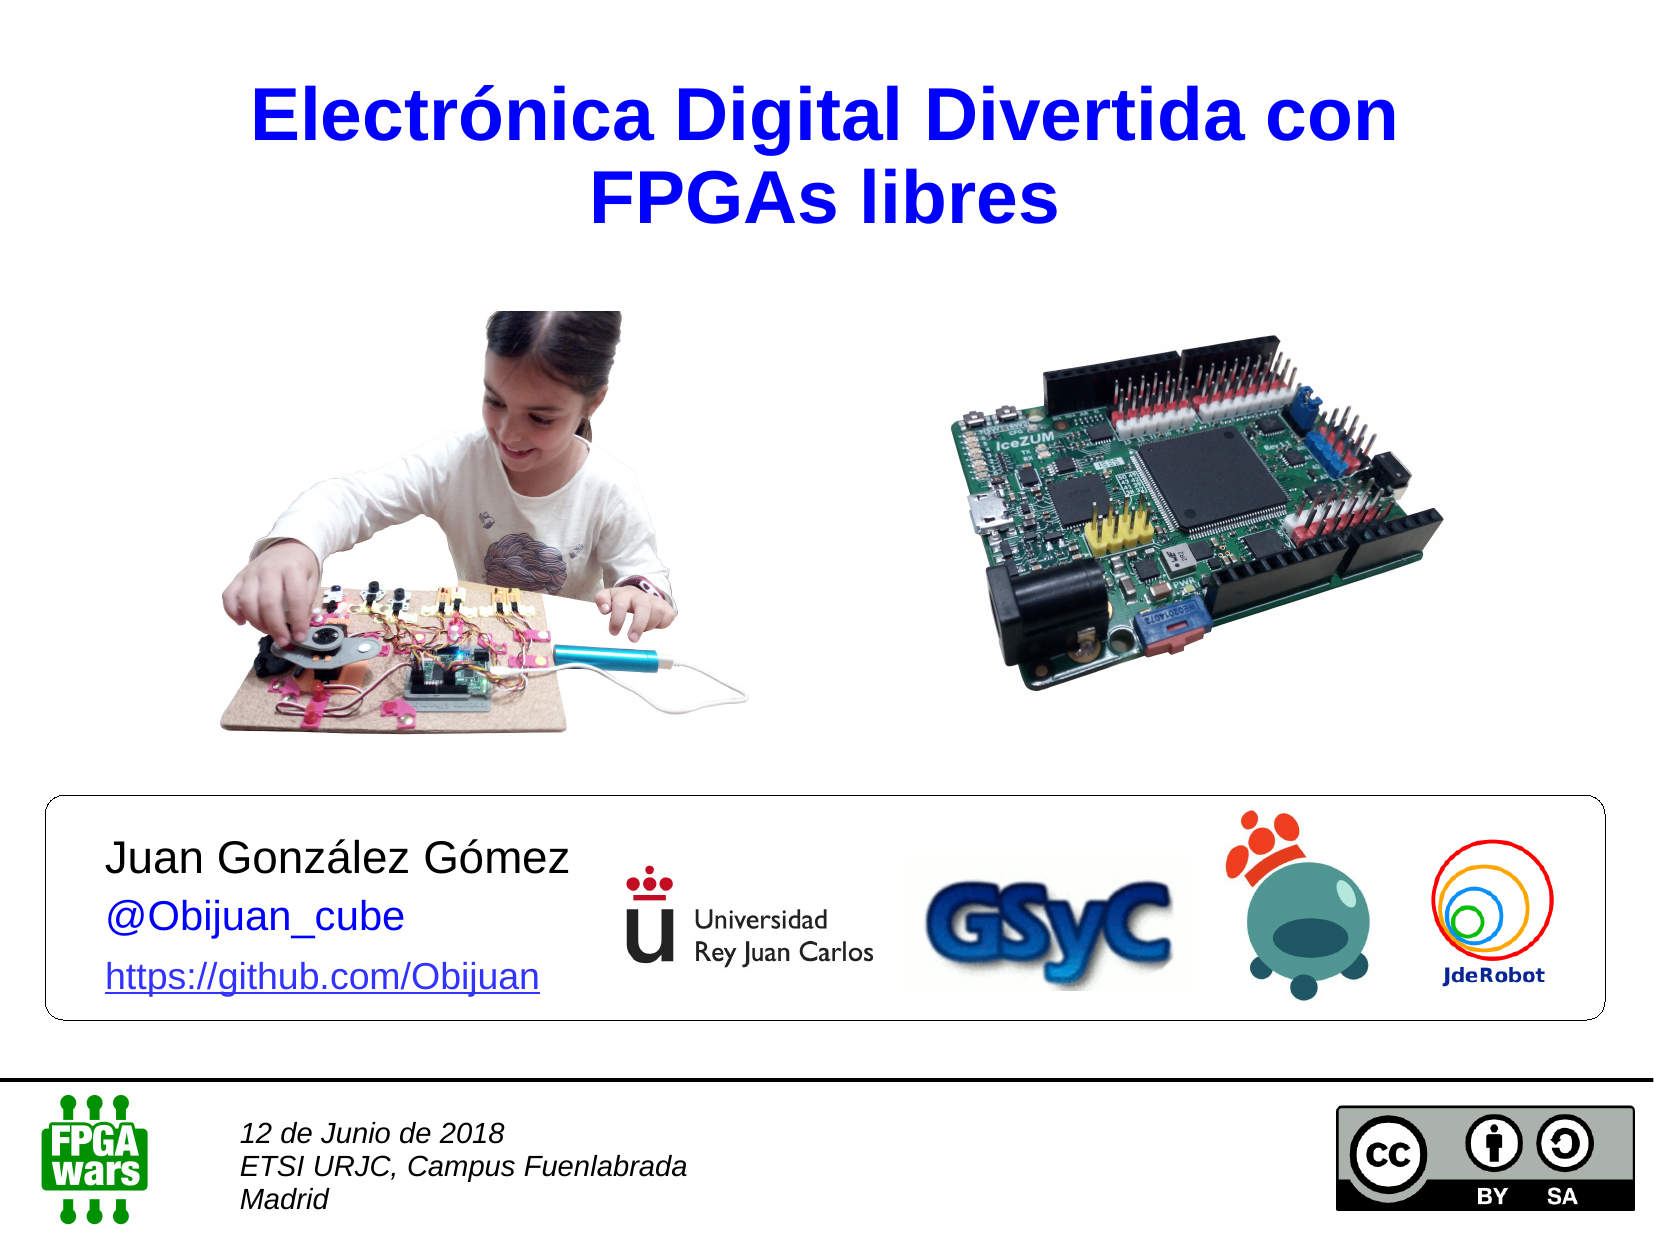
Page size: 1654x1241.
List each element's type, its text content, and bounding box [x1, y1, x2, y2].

text_box https://github.com/Obijuan [90, 948, 556, 1006]
picture [195, 311, 781, 751]
picture [610, 855, 886, 976]
picture [900, 855, 1196, 991]
picture [30, 1094, 166, 1230]
text_box [45, 795, 1606, 1021]
picture [1200, 810, 1576, 1006]
text_box 12 de Junio de 2018 ETSI URJC, Campus Fuenlabrada Madrid [225, 1110, 841, 1224]
text_box Juan González Gómez [90, 825, 601, 916]
picture [1336, 1094, 1636, 1221]
picture [945, 329, 1456, 703]
title Electrónica Digital Divertida con FPGAs libres [165, 45, 1486, 268]
text_box @Obijuan_cube [90, 885, 451, 961]
